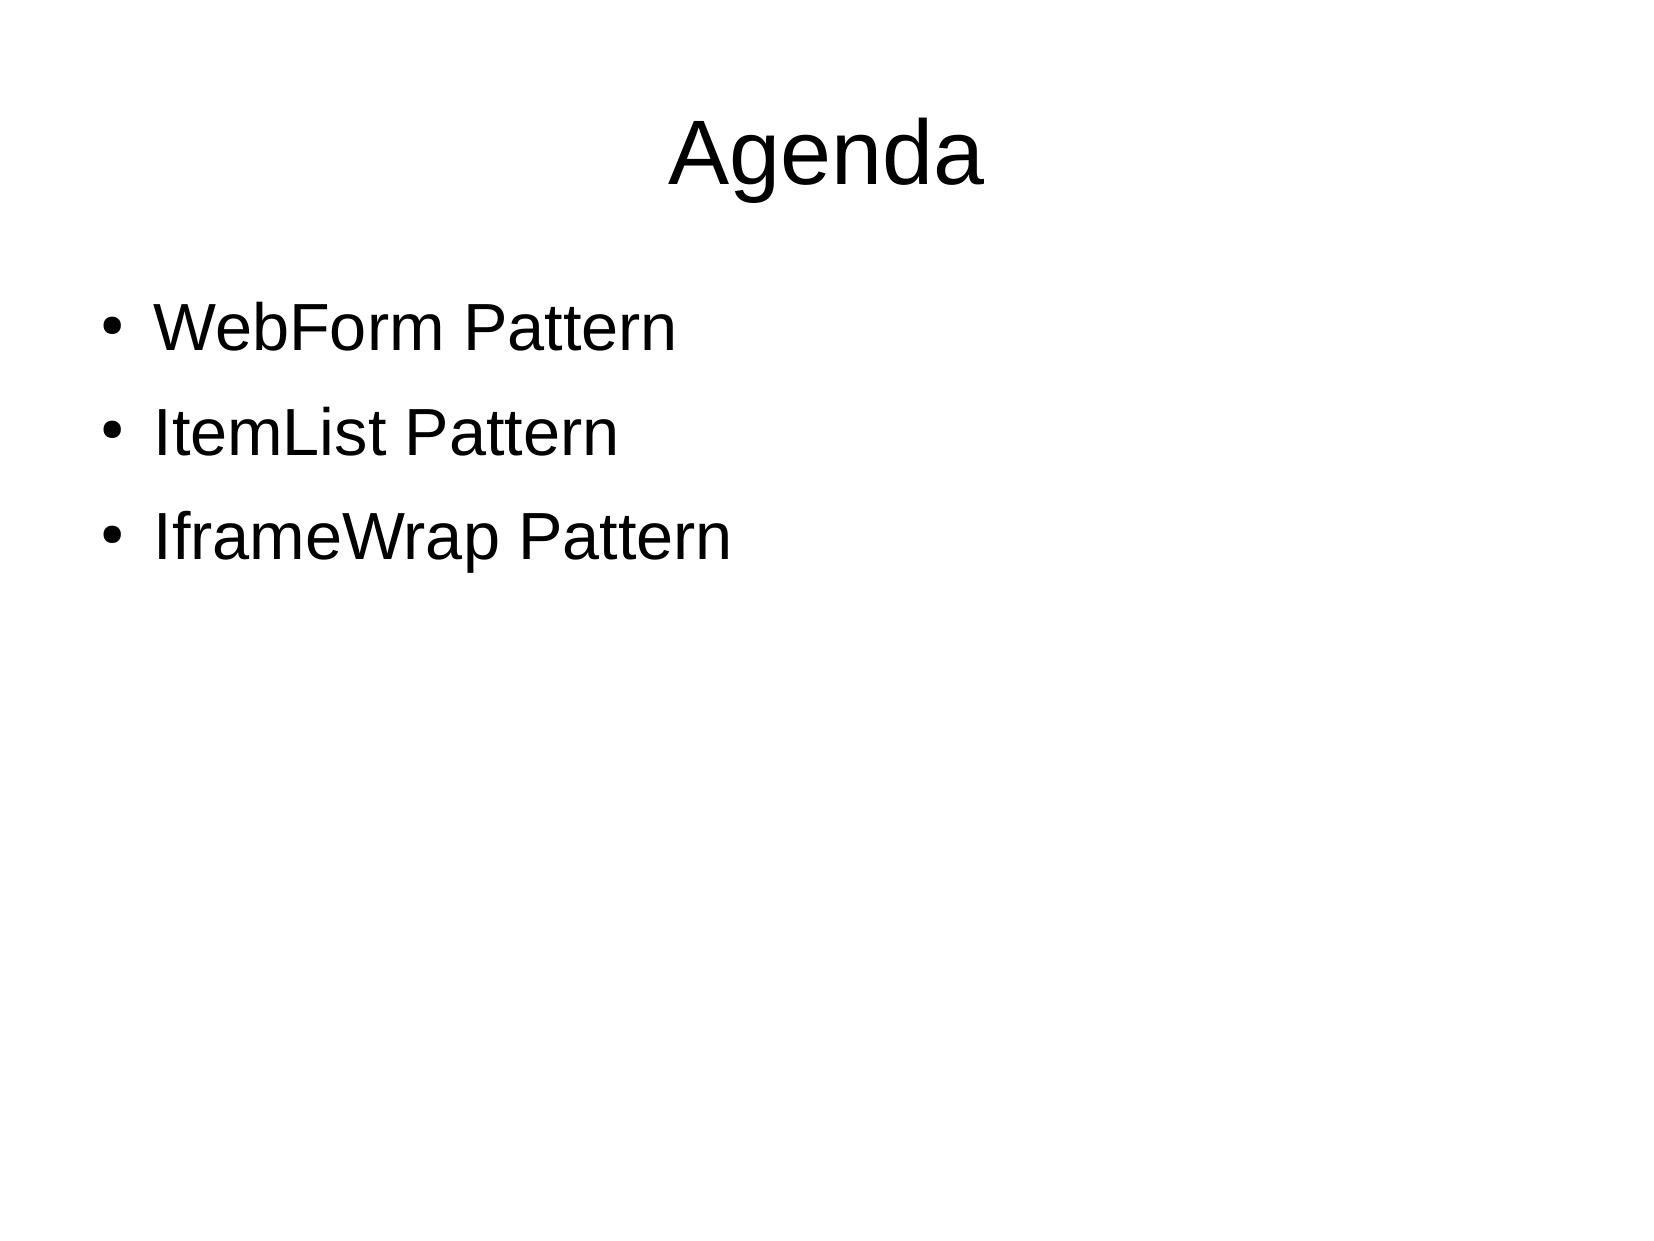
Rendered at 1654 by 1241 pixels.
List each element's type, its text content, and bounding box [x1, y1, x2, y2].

list WebForm Pattern ItemList Pattern IframeWrap Pattern [82, 290, 1571, 1010]
title Agenda [82, 49, 1571, 257]
